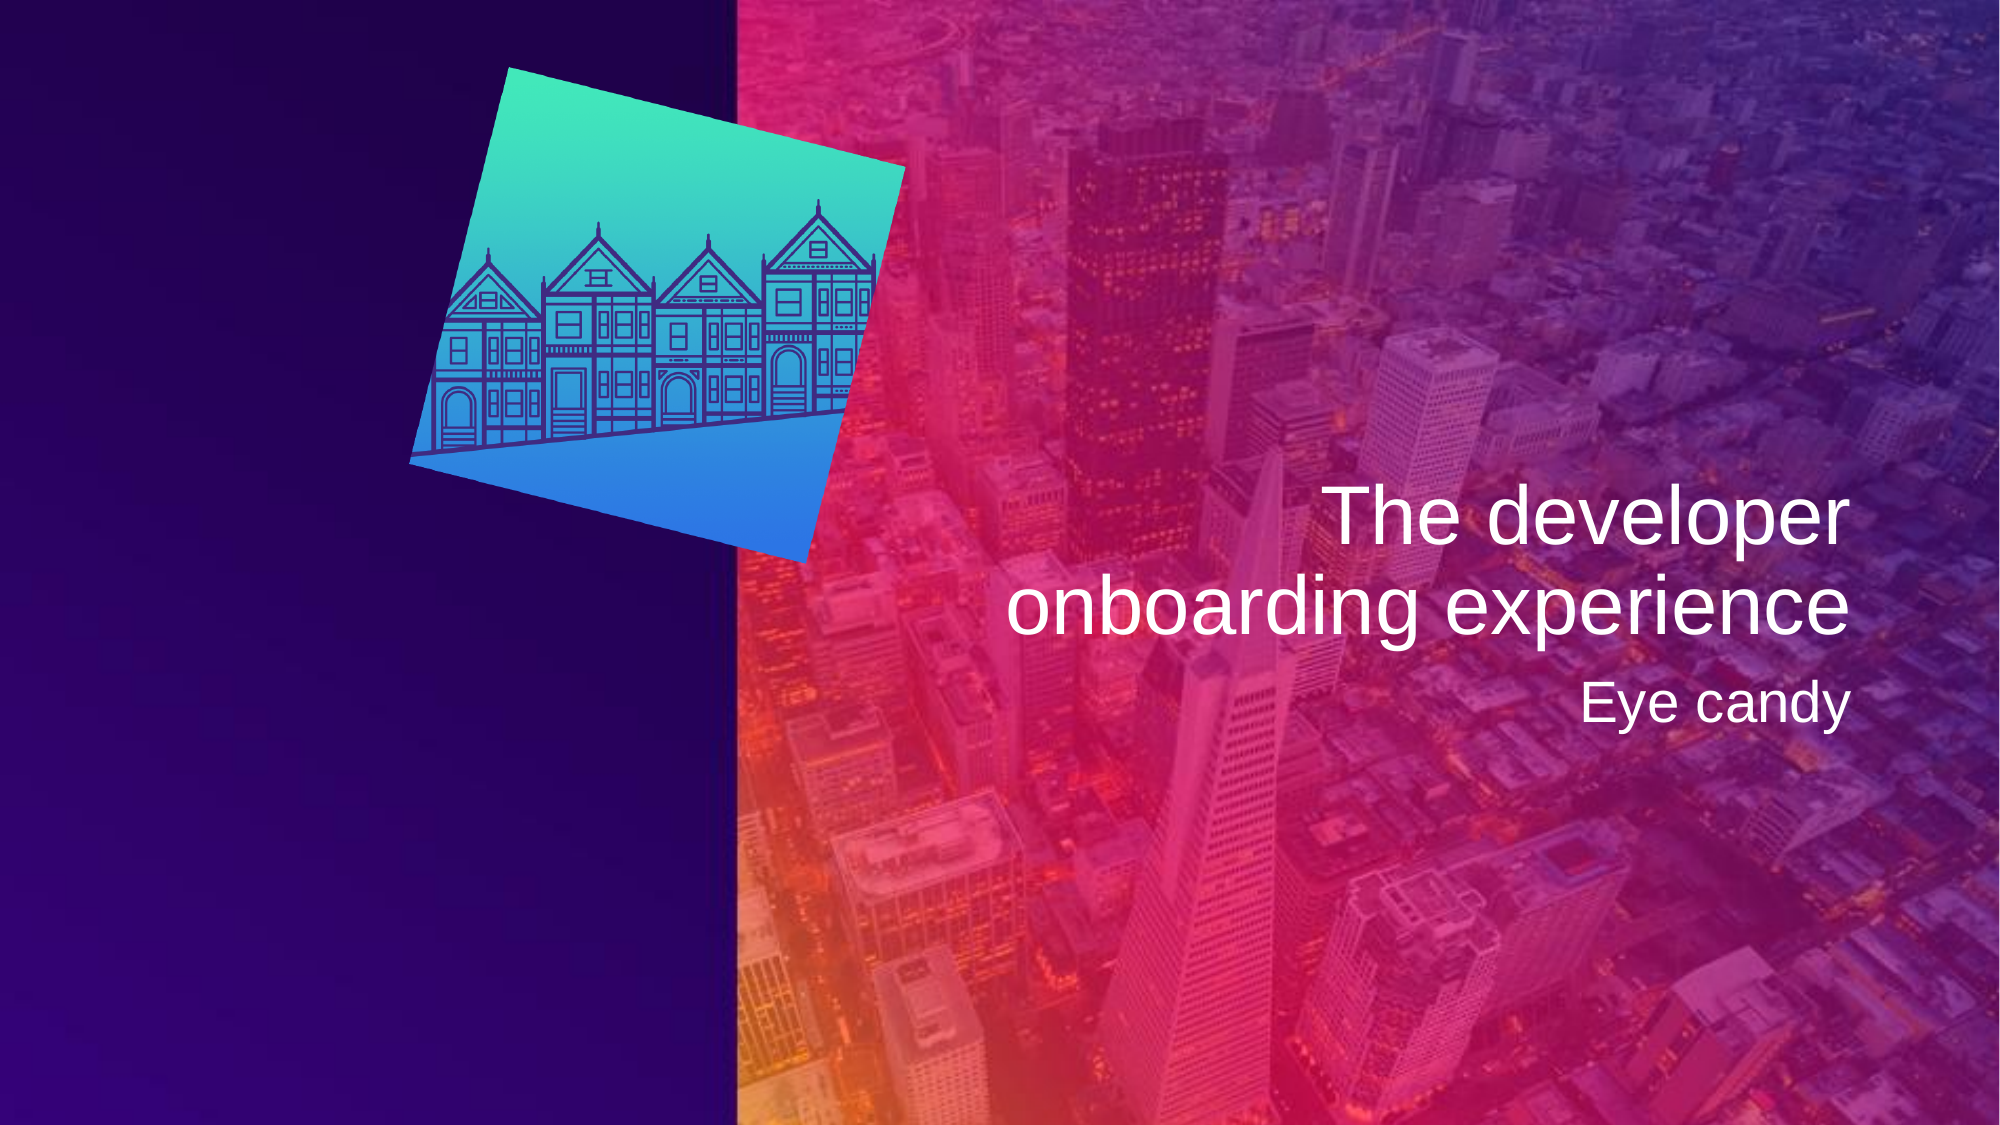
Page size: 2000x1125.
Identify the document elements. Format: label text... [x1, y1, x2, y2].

title The developer onboarding experience [904, 465, 1852, 660]
picture [0, 0, 2000, 1125]
list Eye candy [904, 664, 1852, 756]
